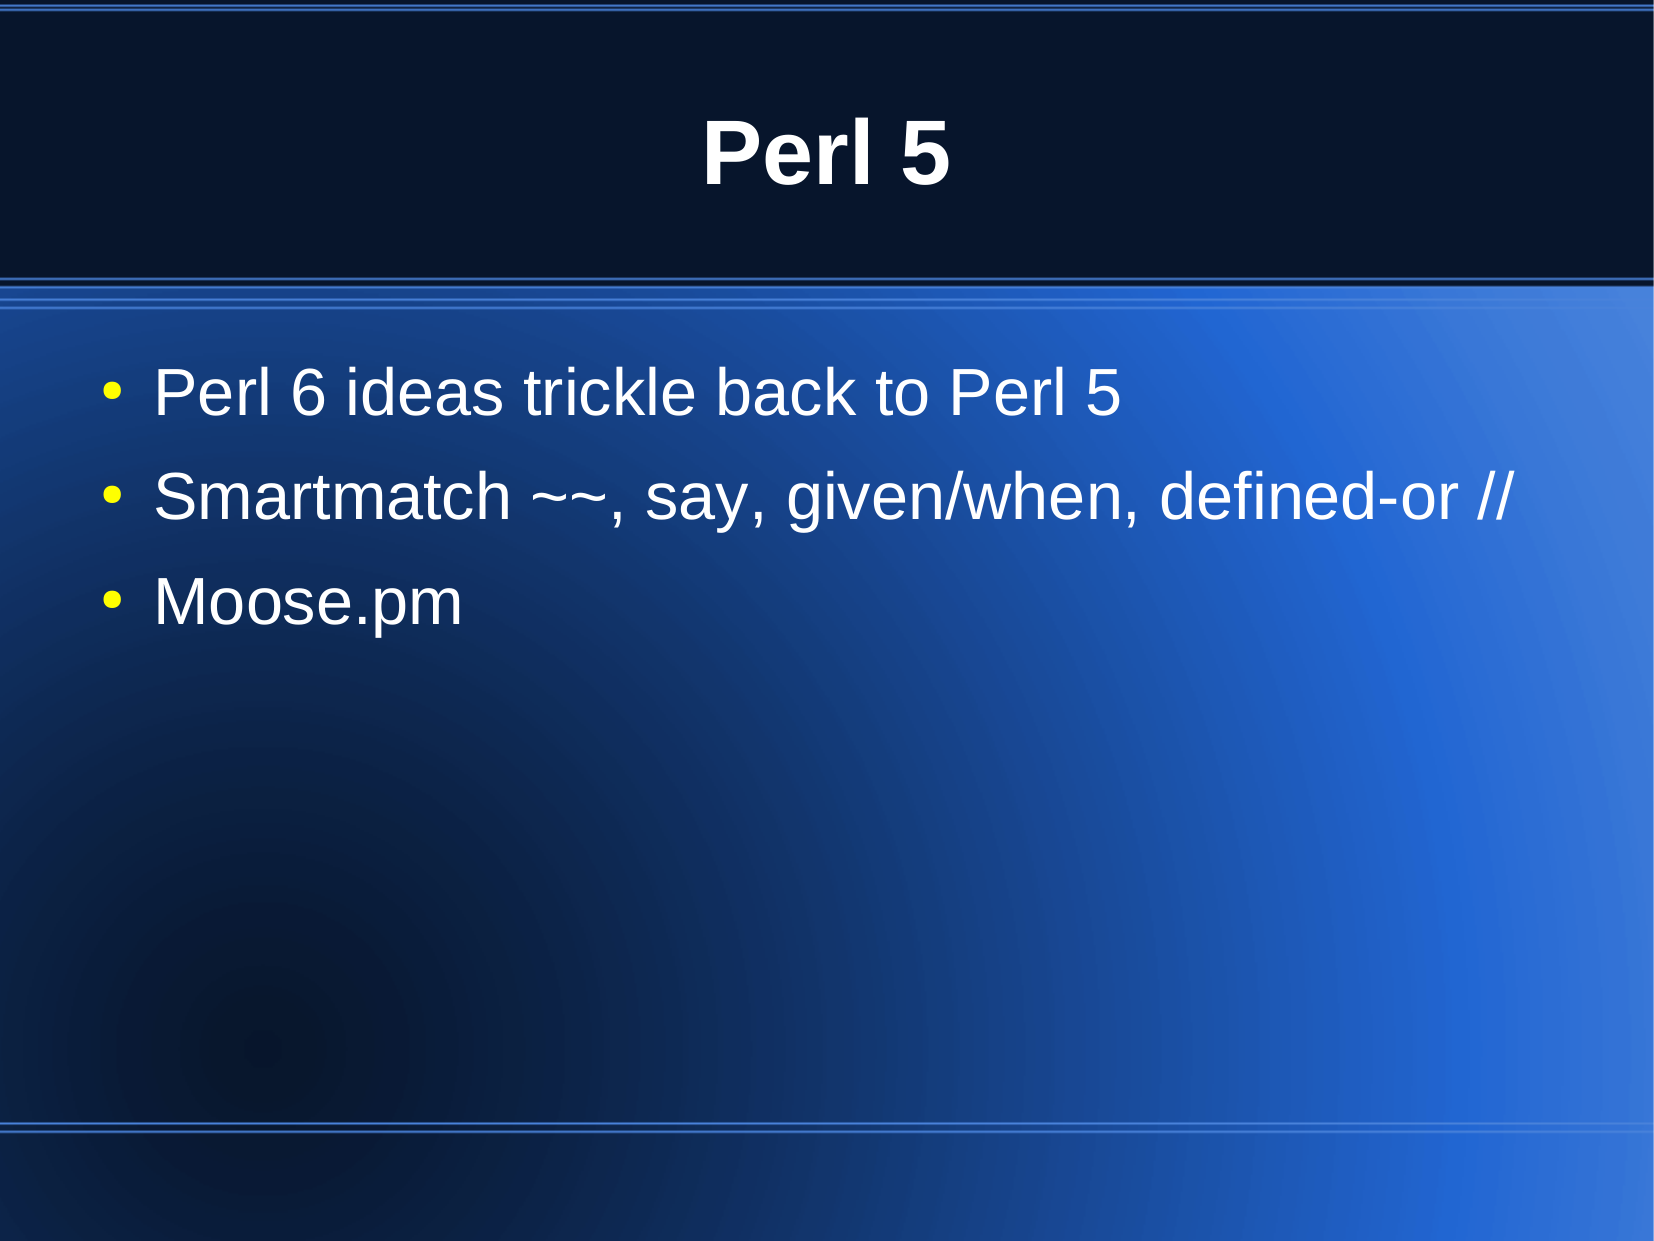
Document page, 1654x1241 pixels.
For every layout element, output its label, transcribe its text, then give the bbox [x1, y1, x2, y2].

title Perl 5 [82, 56, 1571, 250]
picture [0, 0, 1654, 1241]
list Perl 6 ideas trickle back to Perl 5 Smartmatch ~~, say, given/when, defined-or // Moose.pm [82, 355, 1571, 1159]
